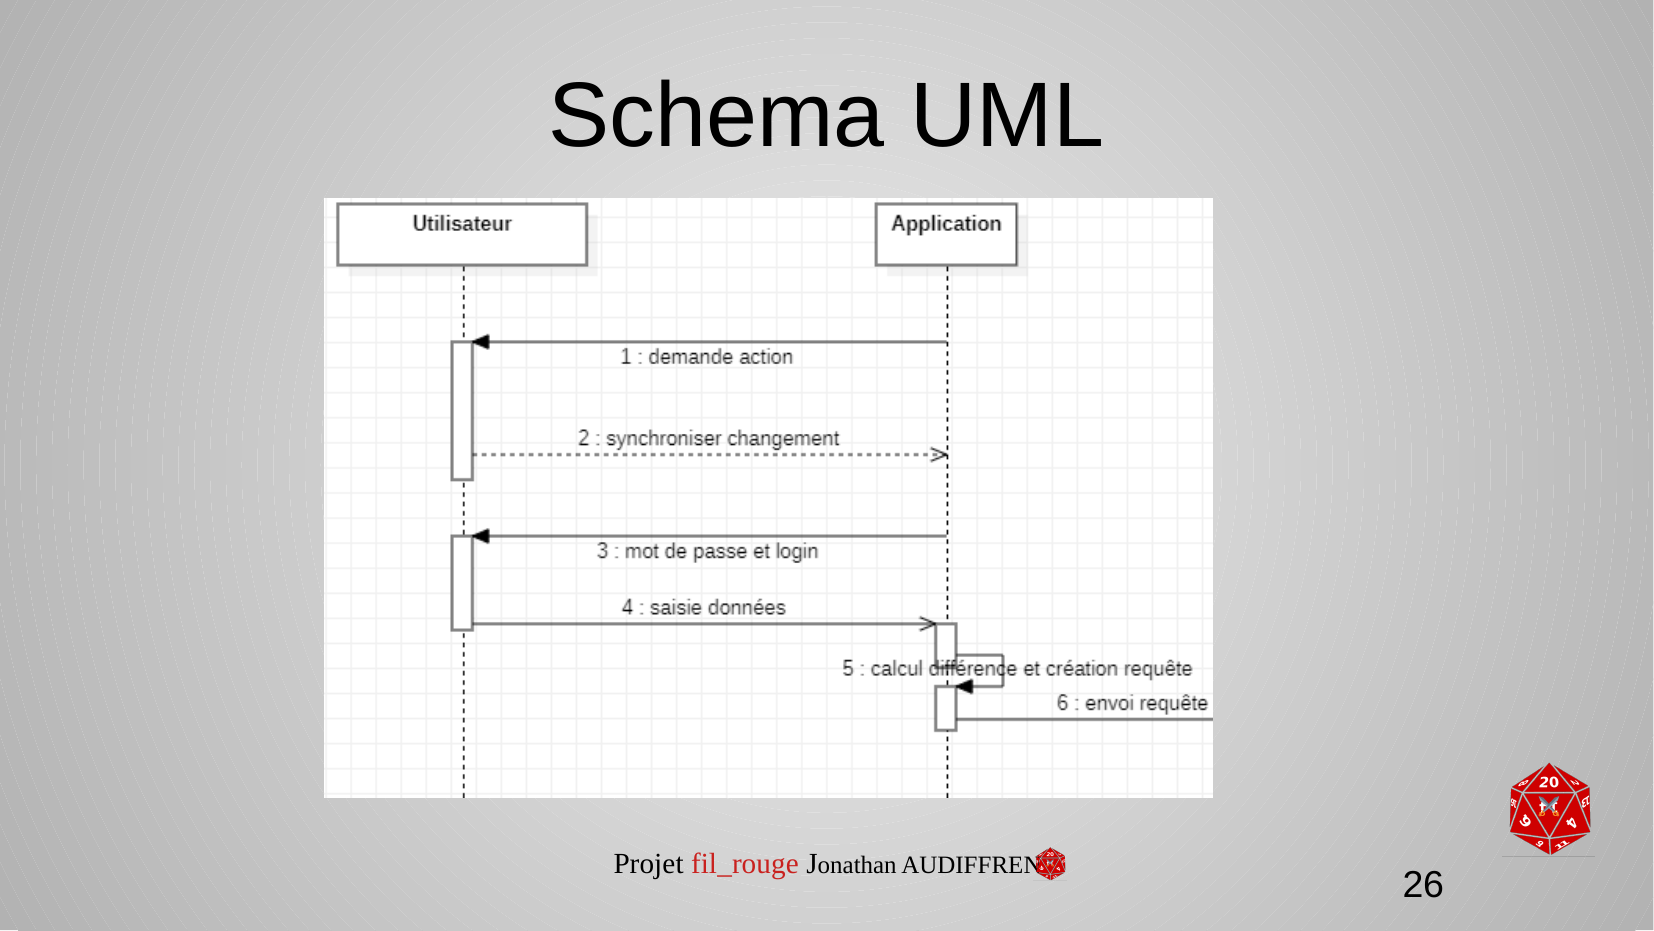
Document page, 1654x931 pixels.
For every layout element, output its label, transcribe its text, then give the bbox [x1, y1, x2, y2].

picture [1033, 847, 1067, 881]
picture [324, 198, 1213, 798]
picture [1502, 762, 1595, 857]
title Schema UML [82, 37, 1571, 193]
